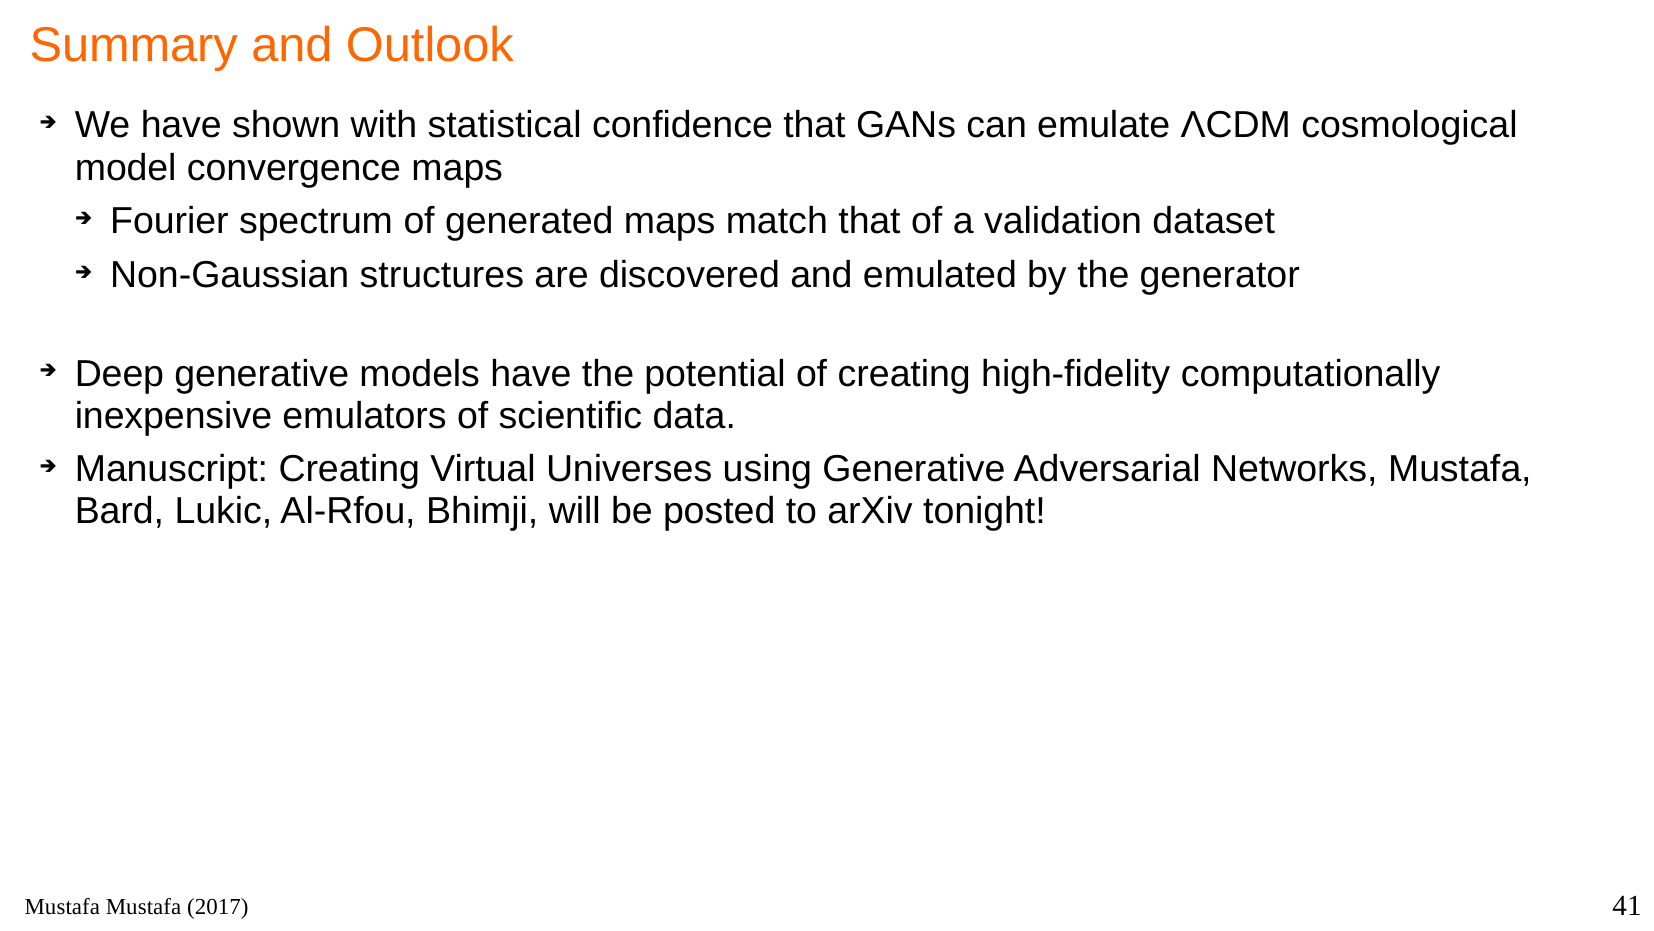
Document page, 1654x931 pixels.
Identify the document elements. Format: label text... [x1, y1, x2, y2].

text_box Deep generative models have the potential of creating high-fidelity computationally inexpensive emulators of scientific data. Manuscript: Creating Virtual Universes using Generative Adversarial Networks, Mustafa, Bard, Lukic, Al-Rfou, Bhimji, will be posted to arXiv tonight! [24, 344, 1600, 540]
title Summary and Outlook [29, 15, 1621, 74]
text_box We have shown with statistical confidence that GANs can emulate ΛCDM cosmological model convergence maps Fourier spectrum of generated maps match that of a validation dataset Non-Gaussian structures are discovered and emulated by the generator [24, 96, 1600, 303]
